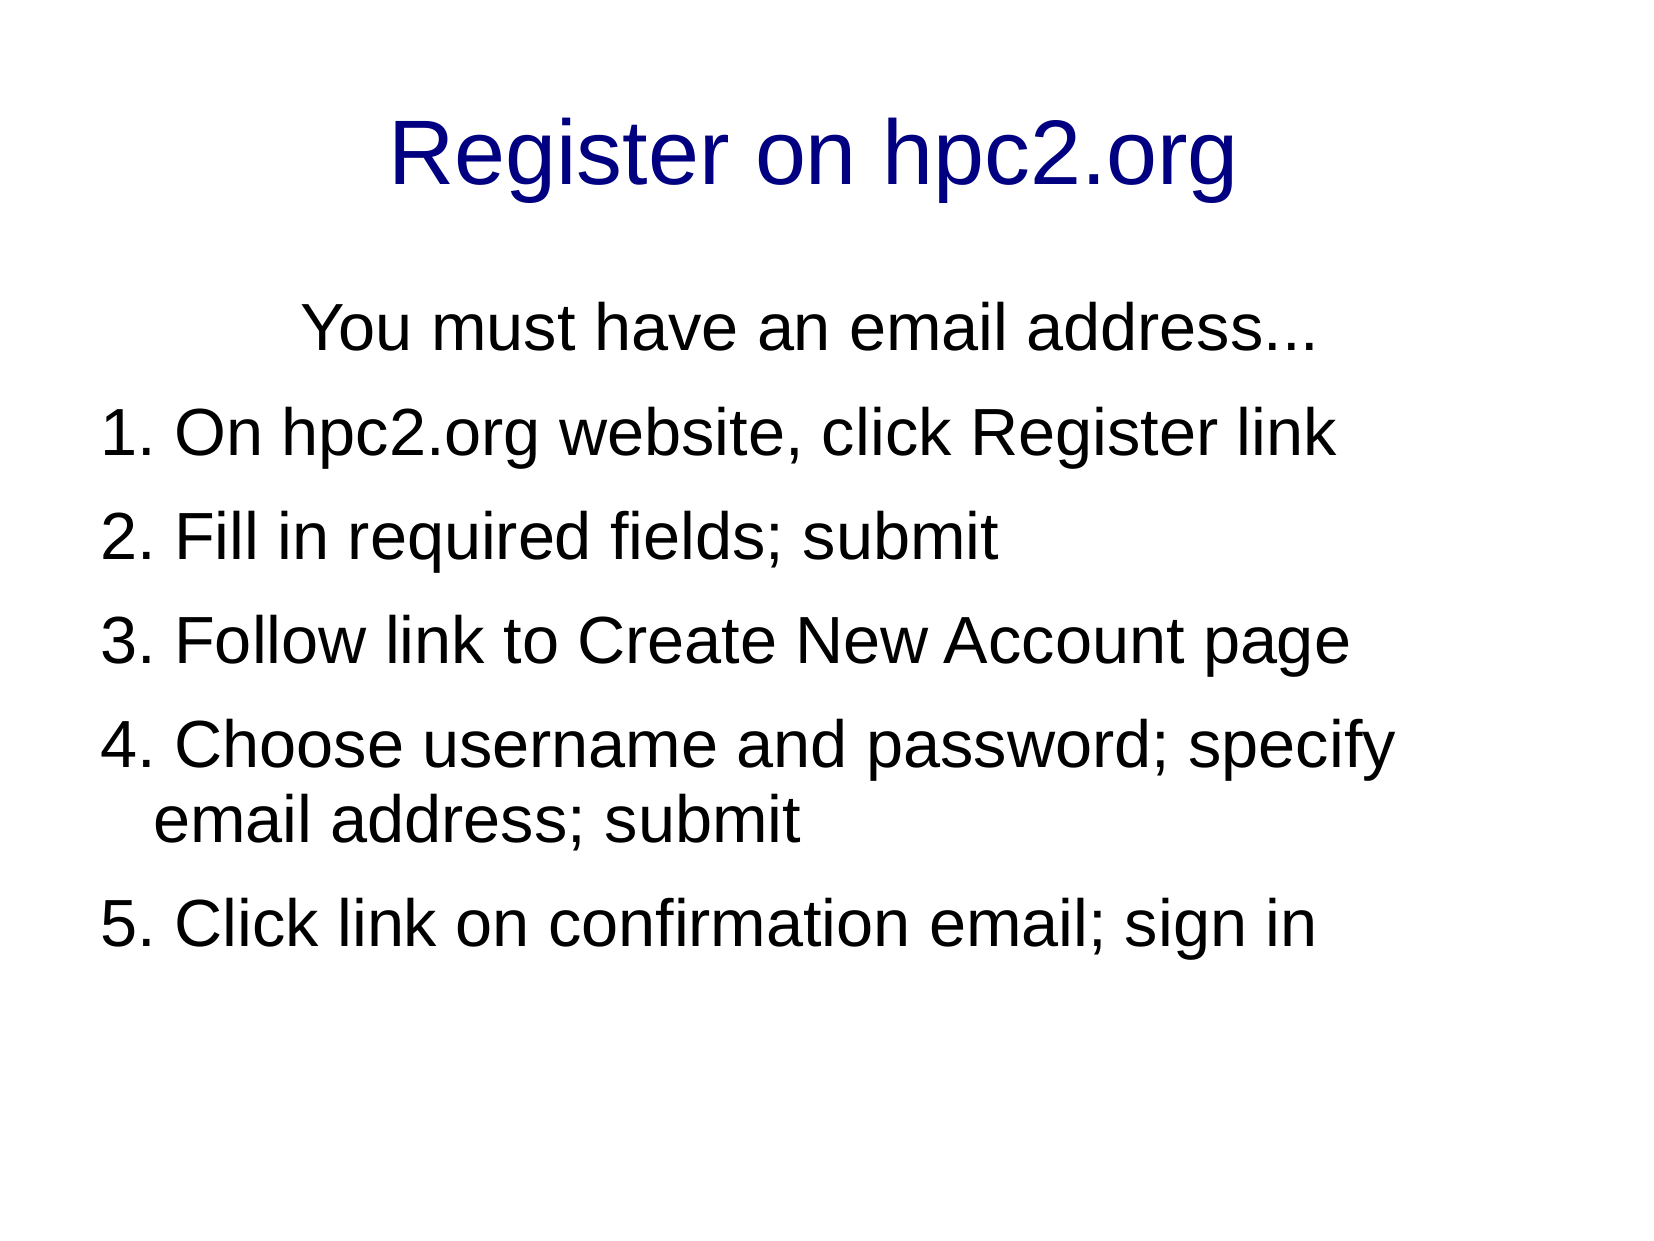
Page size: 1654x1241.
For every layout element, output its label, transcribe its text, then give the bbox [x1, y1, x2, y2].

title Register on hpc2.org [82, 49, 1571, 257]
list You must have an email address... On hpc2.org website, click Register link Fill in required fields; submit Follow link to Create New Account page Choose username and password; specify email address; submit Click link on confirmation email; sign in [82, 290, 1538, 1010]
